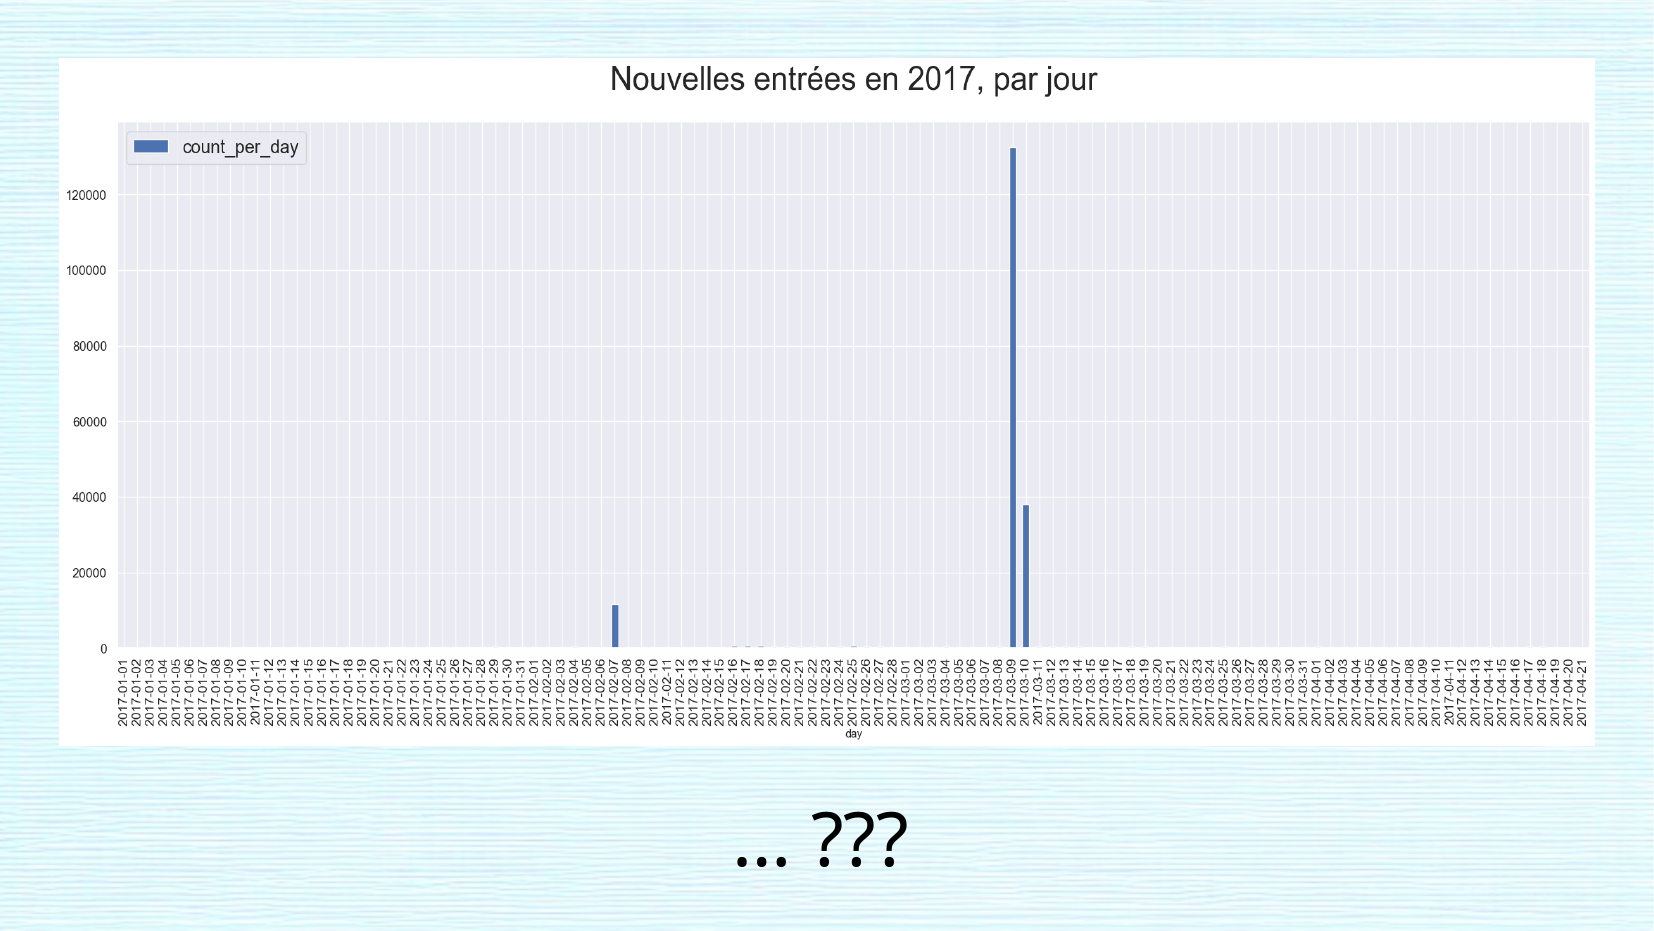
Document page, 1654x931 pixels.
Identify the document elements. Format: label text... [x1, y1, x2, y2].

title … ??? [76, 760, 1565, 916]
picture [59, 58, 1595, 746]
